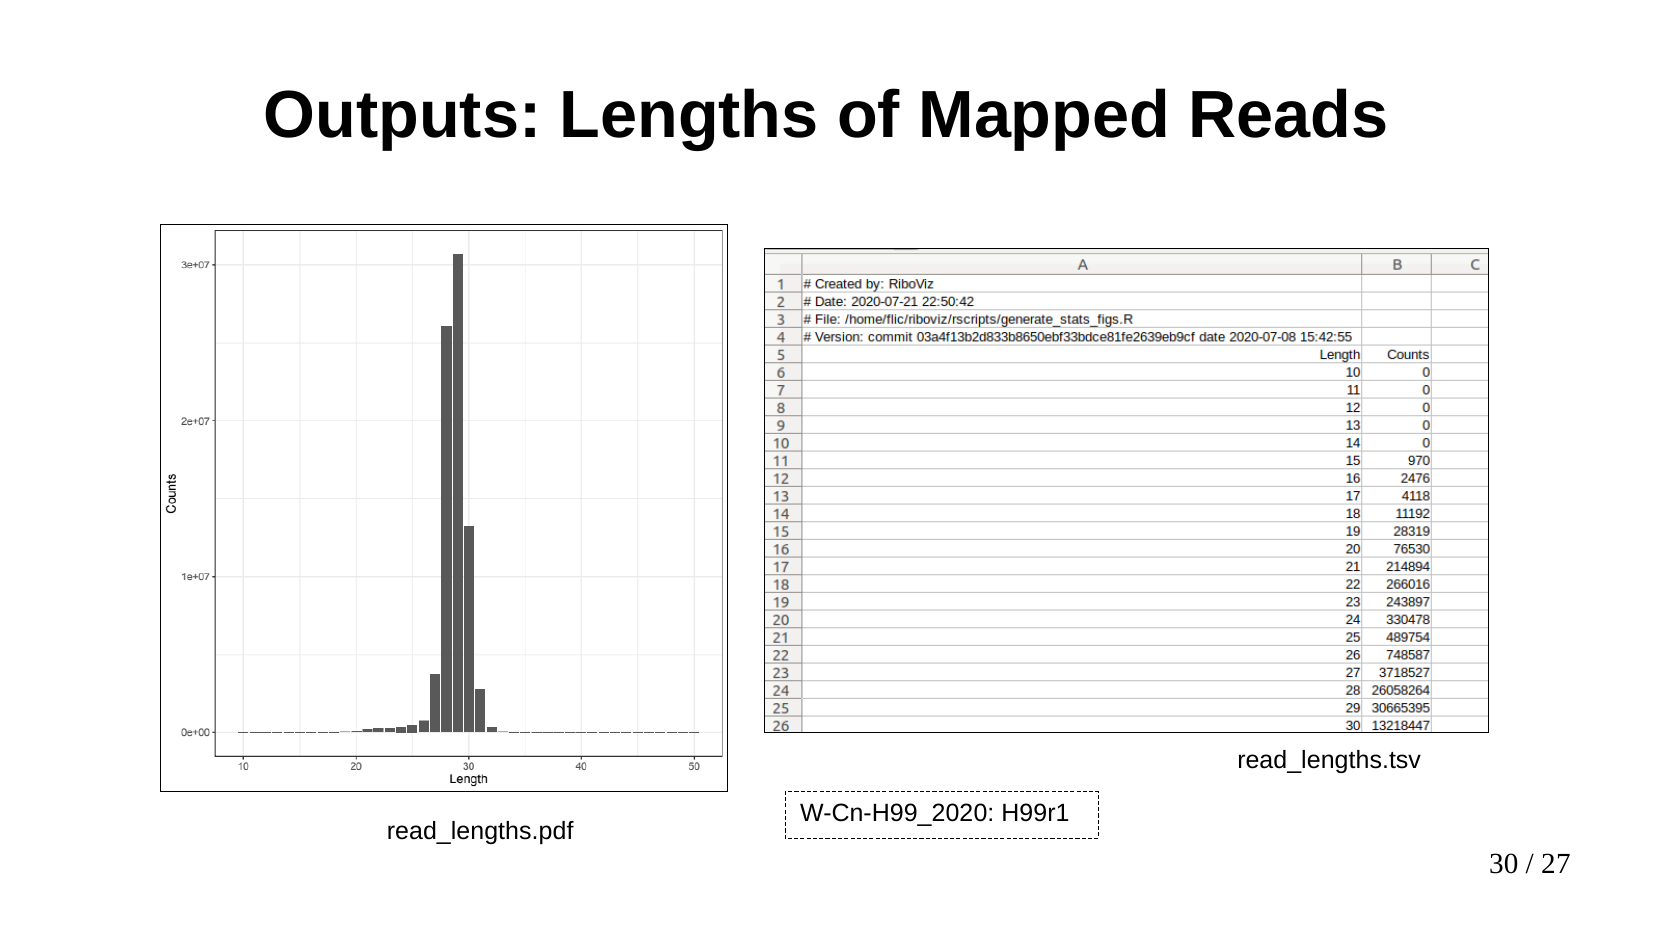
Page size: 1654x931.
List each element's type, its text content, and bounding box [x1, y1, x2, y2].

text_box W-Cn-H99_2020: H99r1 [785, 791, 1099, 839]
text_box read_lengths.pdf [372, 809, 603, 863]
picture [160, 224, 728, 792]
text_box read_lengths.tsv [1222, 738, 1453, 792]
picture [764, 248, 1489, 733]
title Outputs: Lengths of Mapped Reads [82, 37, 1571, 193]
